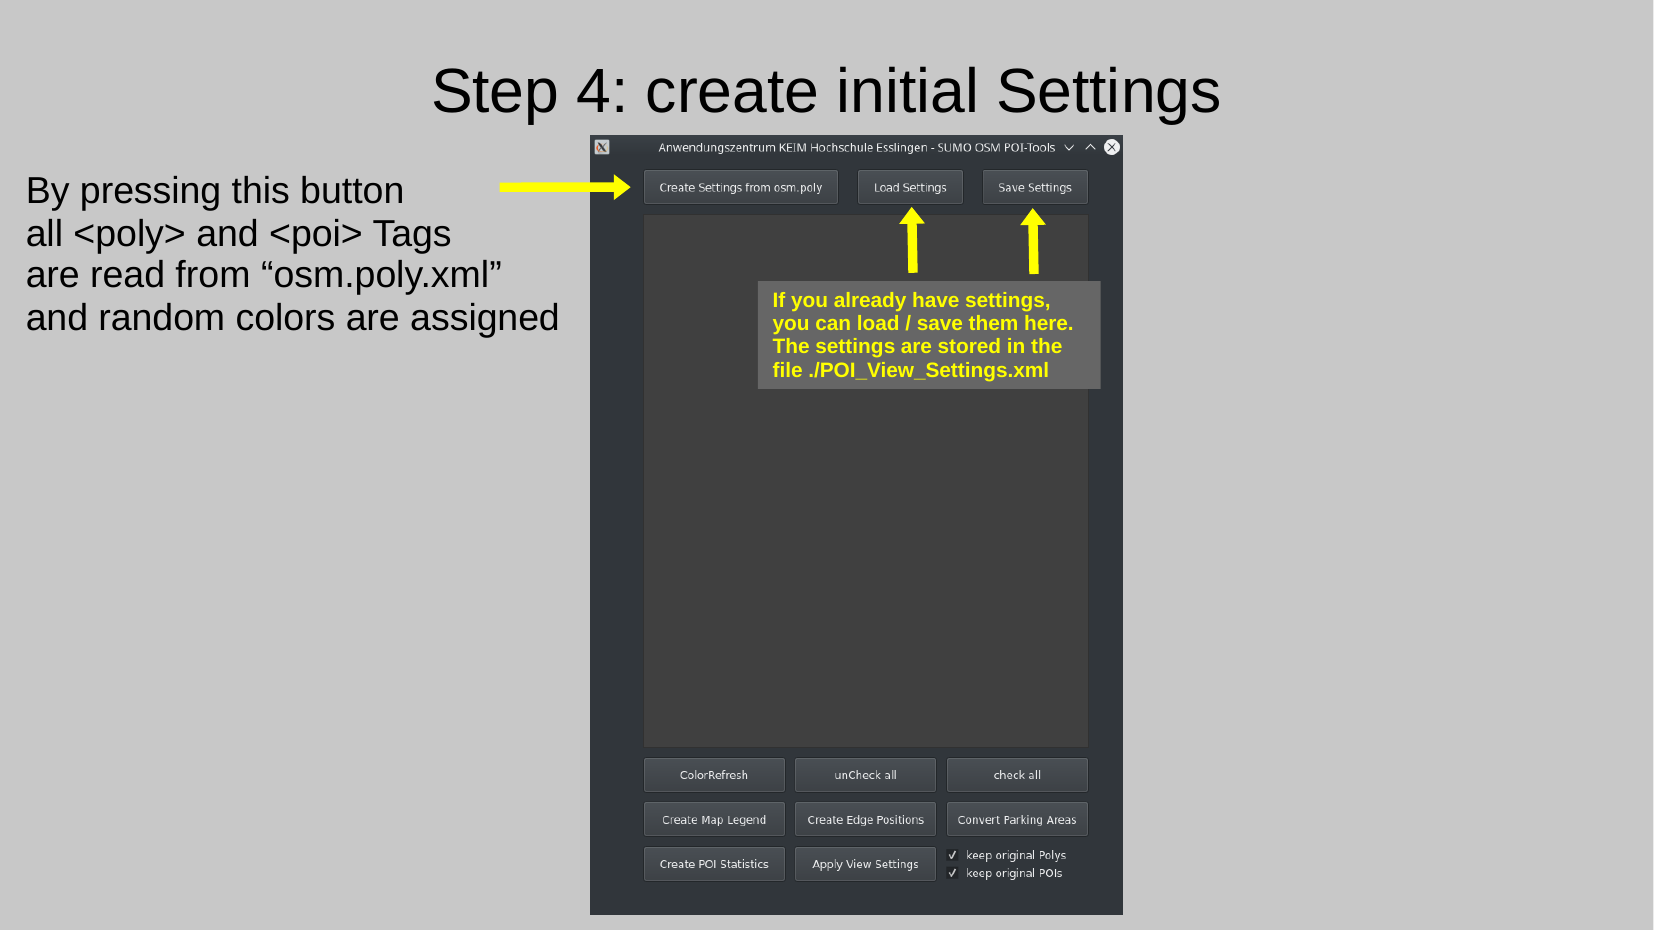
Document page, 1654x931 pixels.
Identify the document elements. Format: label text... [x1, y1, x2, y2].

picture [590, 135, 1123, 915]
title Step 4: create initial Settings [82, 37, 1571, 146]
text_box By pressing this button all <poly> and <poi> Tags are read from “osm.poly.xml” and random colors are assigned [11, 162, 583, 430]
text_box If you already have settings, you can load / save them here. The settings are stored in the file ./POI_View_Settings.xml [757, 281, 1101, 389]
